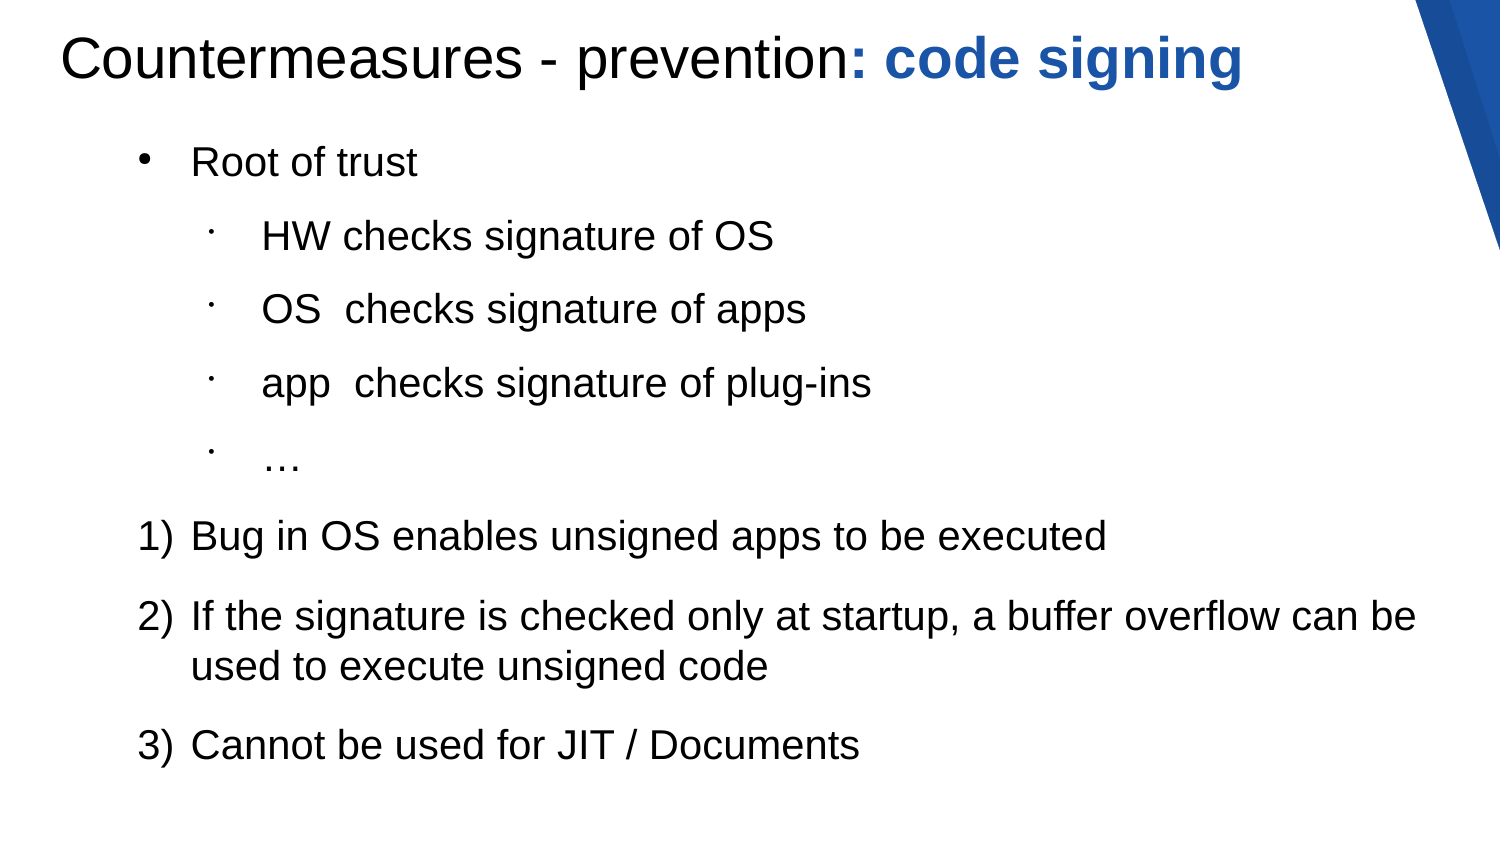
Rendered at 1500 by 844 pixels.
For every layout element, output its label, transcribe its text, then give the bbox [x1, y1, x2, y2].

title Countermeasures - prevention: code signing [45, 37, 1385, 106]
list Root of trust HW checks signature of OS OS checks signature of apps app checks signature of plug-ins … Bug in OS enables unsigned apps to be executed If the signature is checked only at startup, a buffer overflow can be used to execute unsigned code Cannot be used for JIT / Documents [104, 120, 1471, 695]
